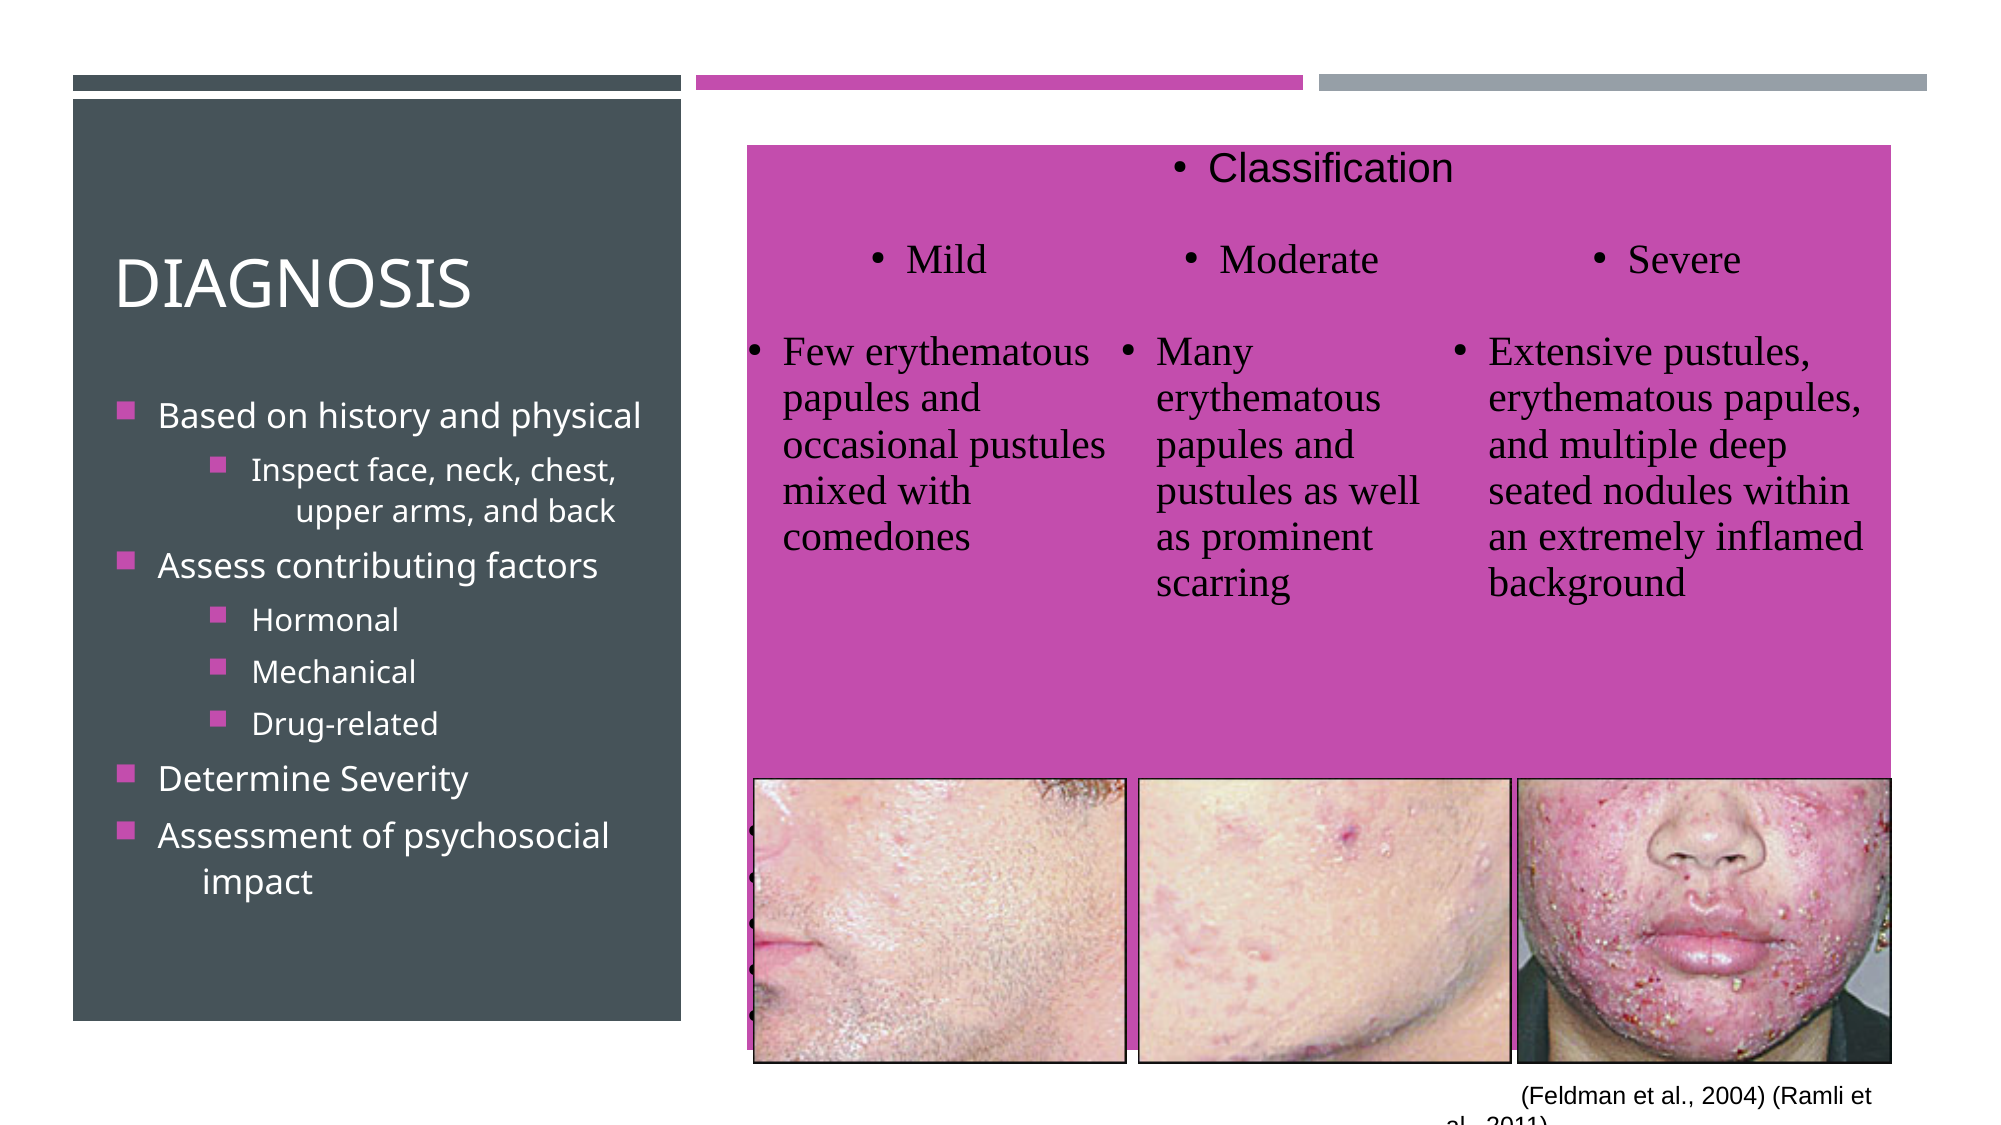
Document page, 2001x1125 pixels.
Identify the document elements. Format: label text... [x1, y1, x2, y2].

table_cell Moderate [1121, 237, 1453, 328]
text_box [0, 0, 2000, 1125]
picture [753, 778, 1127, 1064]
picture [1517, 778, 1892, 1064]
table_header Classification [747, 145, 1891, 237]
text_box [1503, 1118, 1511, 1125]
text_box [1463, 1117, 1496, 1125]
table_cell Few erythematous papules and occasional pustules mixed with comedones [747, 328, 1121, 809]
text_box [1497, 1117, 1504, 1125]
text_box [1510, 1117, 1519, 1125]
text_box [1522, 1117, 1532, 1125]
title Diagnosis [98, 115, 658, 329]
table_cell Extensive pustules, erythematous papules, and multiple deep seated nodules within an extremely inflamed background [1453, 328, 1891, 809]
table_cell Mild [747, 237, 1121, 328]
picture [1138, 778, 1512, 1064]
table_cell [1512, 809, 1517, 1050]
table_cell Many erythematous papules and pustules as well as prominent scarring [1121, 328, 1453, 809]
table_cell [1127, 809, 1138, 1050]
table_cell [747, 809, 753, 1050]
table_cell Severe [1453, 237, 1891, 328]
list Based on history and physical Inspect face, neck, chest, upper arms, and back Assess contributing factors Hormonal Mechanical Drug-related Determine Severity Assessment of psychosocial impact [98, 349, 658, 942]
text_box [1535, 1117, 1543, 1125]
text_box (Feldman et al., 2004) (Ramli et al., 2011) [1431, 1072, 1922, 1117]
